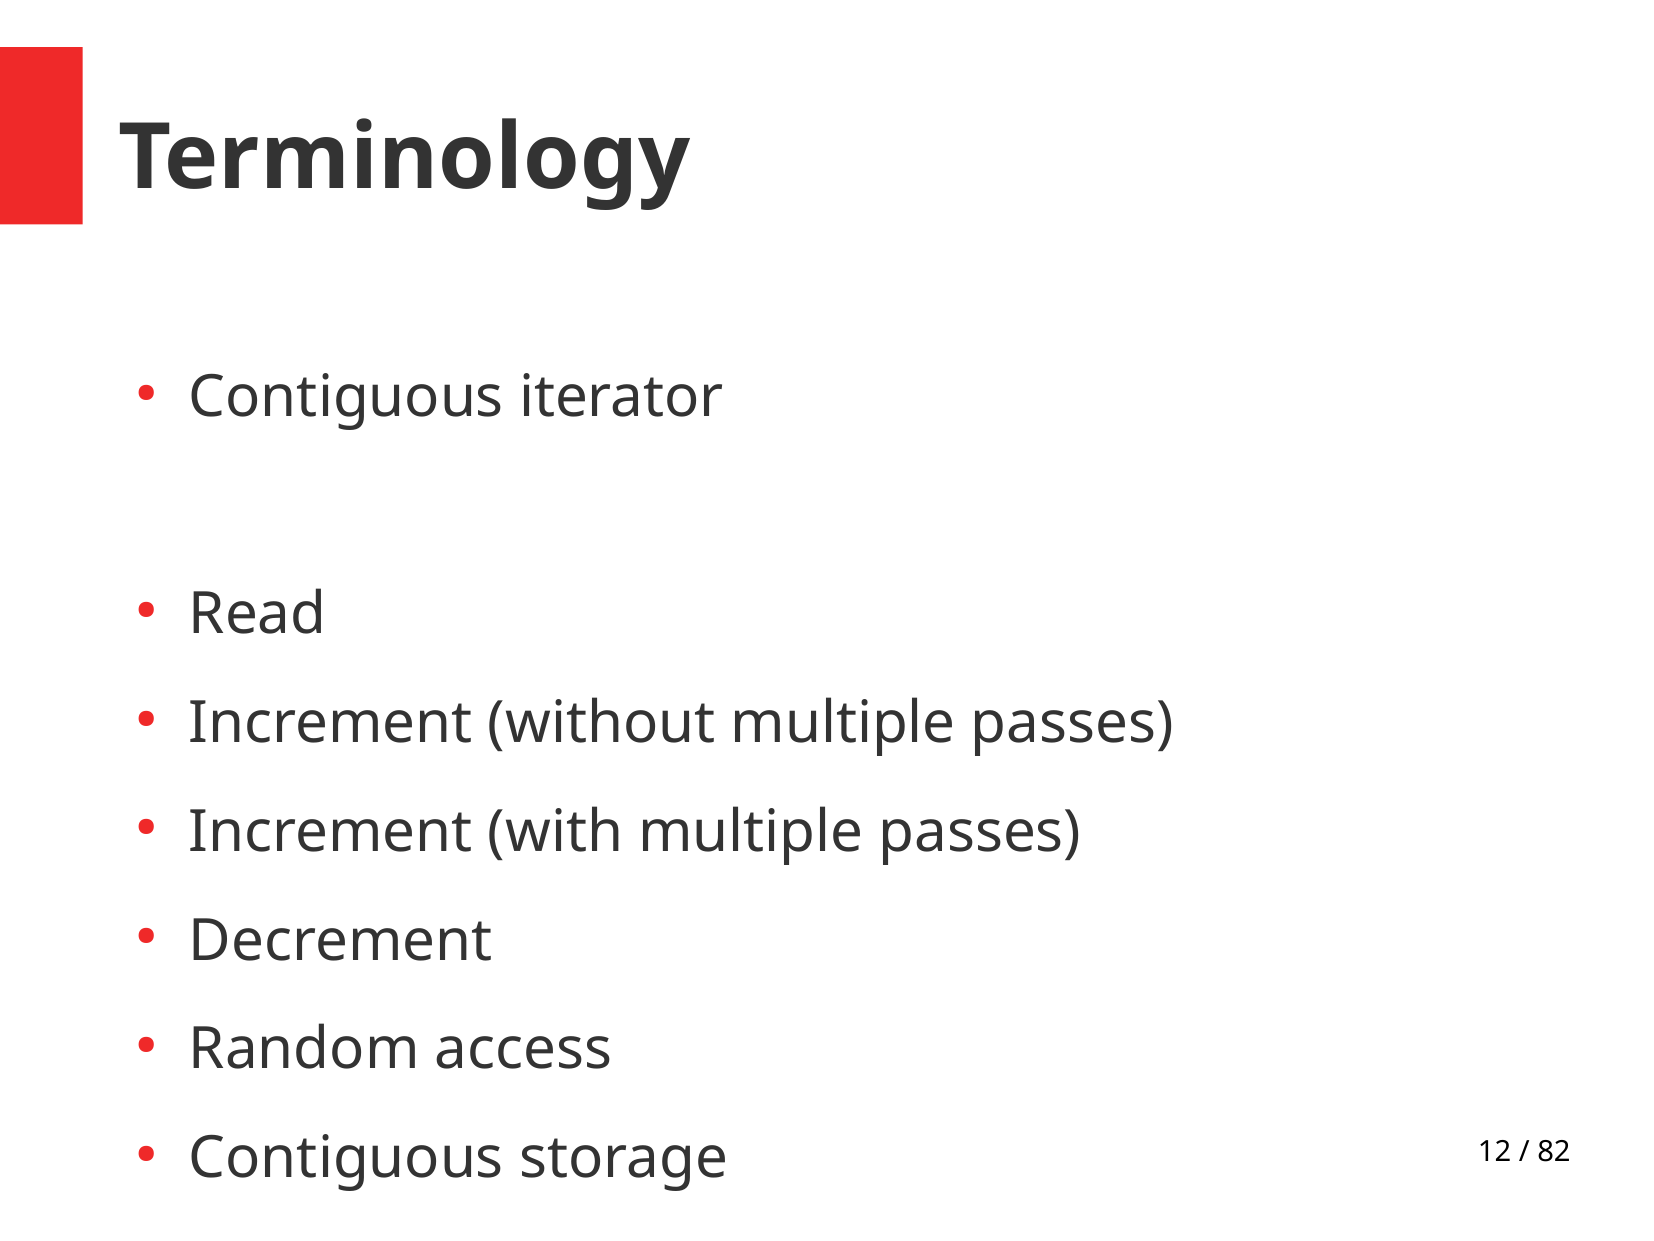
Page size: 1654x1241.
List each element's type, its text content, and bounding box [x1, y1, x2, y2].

list Contiguous iterator Read Increment (without multiple passes) Increment (with multiple passes) Decrement Random access Contiguous storage [118, 354, 1536, 1074]
title Terminology [118, 49, 1571, 257]
